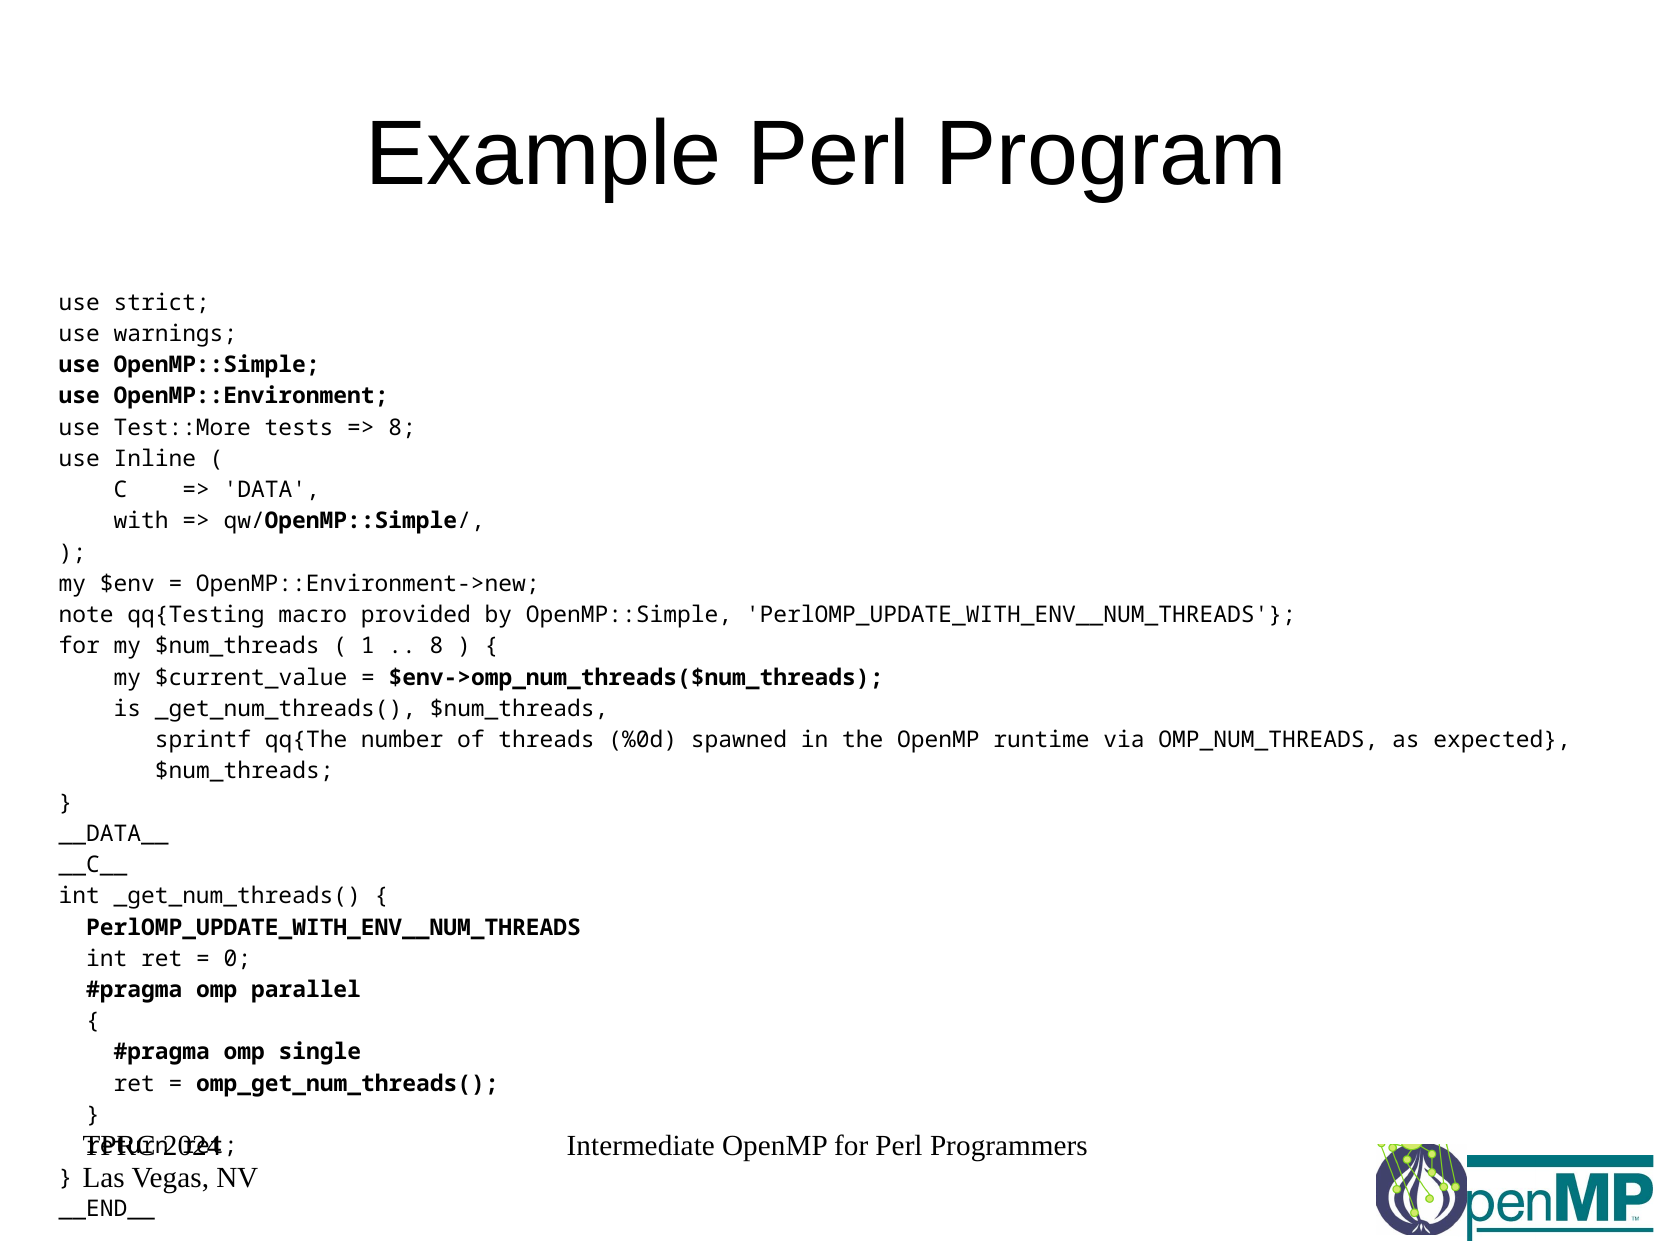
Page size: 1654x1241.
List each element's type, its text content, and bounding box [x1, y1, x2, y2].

text_box use strict; use warnings; use OpenMP::Simple; use OpenMP::Environment; use Test::More tests => 8; use Inline ( C => 'DATA', with => qw/OpenMP::Simple/, ); my $env = OpenMP::Environment->new; note qq{Testing macro provided by OpenMP::Simple, 'PerlOMP_UPDATE_WITH_ENV__NUM_THREADS'}; for my $num_threads ( 1 .. 8 ) { my $current_value = $env->omp_num_threads($num_threads); is _get_num_threads(), $num_threads, sprintf qq{The number of threads (%0d) spawned in the OpenMP runtime via OMP_NUM_THREADS, as expected}, $num_threads; } __DATA__ __C__ int _get_num_threads() { PerlOMP_UPDATE_WITH_ENV__NUM_THREADS int ret = 0; #pragma omp parallel { #pragma omp single ret = omp_get_num_threads(); } return ret; } __END__ [43, 278, 1606, 1096]
picture [1376, 1144, 1654, 1241]
title Example Perl Program [82, 49, 1571, 257]
